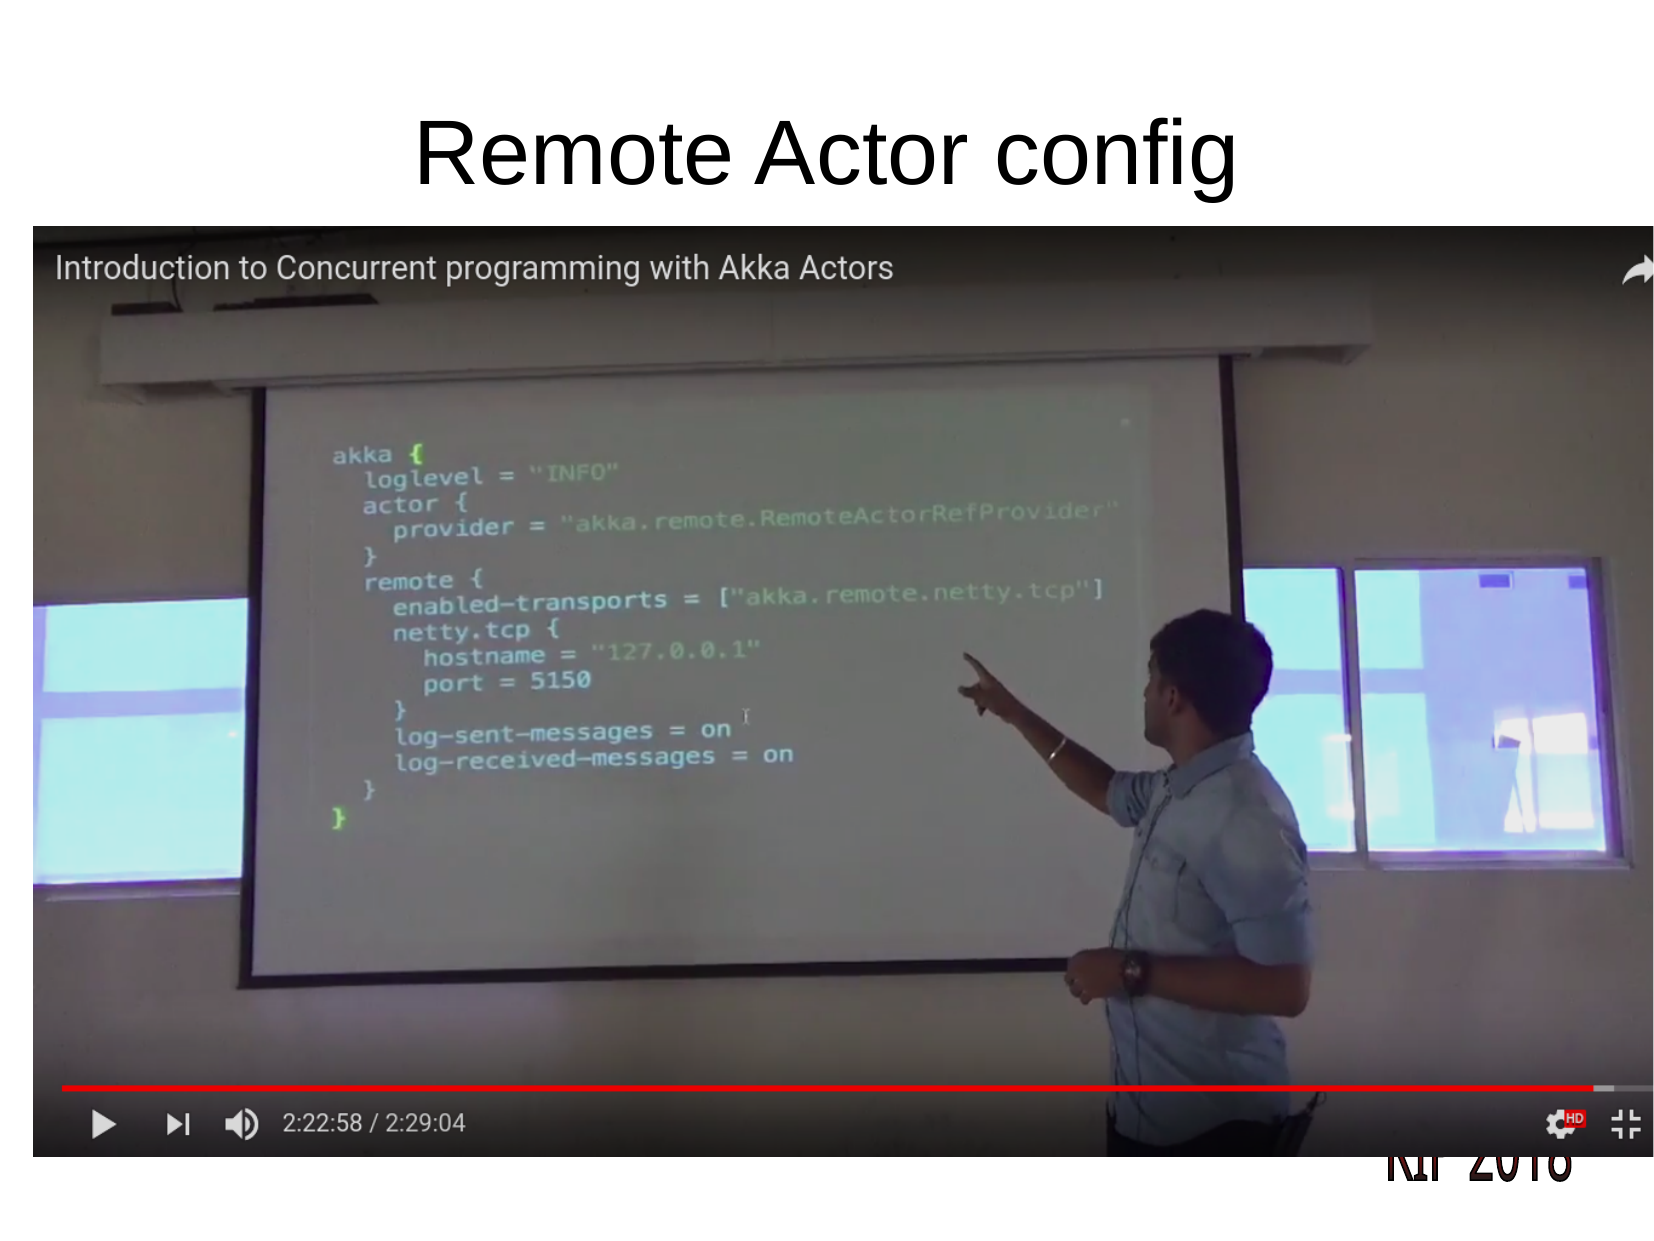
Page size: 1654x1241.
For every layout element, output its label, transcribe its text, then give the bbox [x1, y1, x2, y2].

picture [33, 226, 1654, 1157]
title Remote Actor config [82, 49, 1571, 226]
